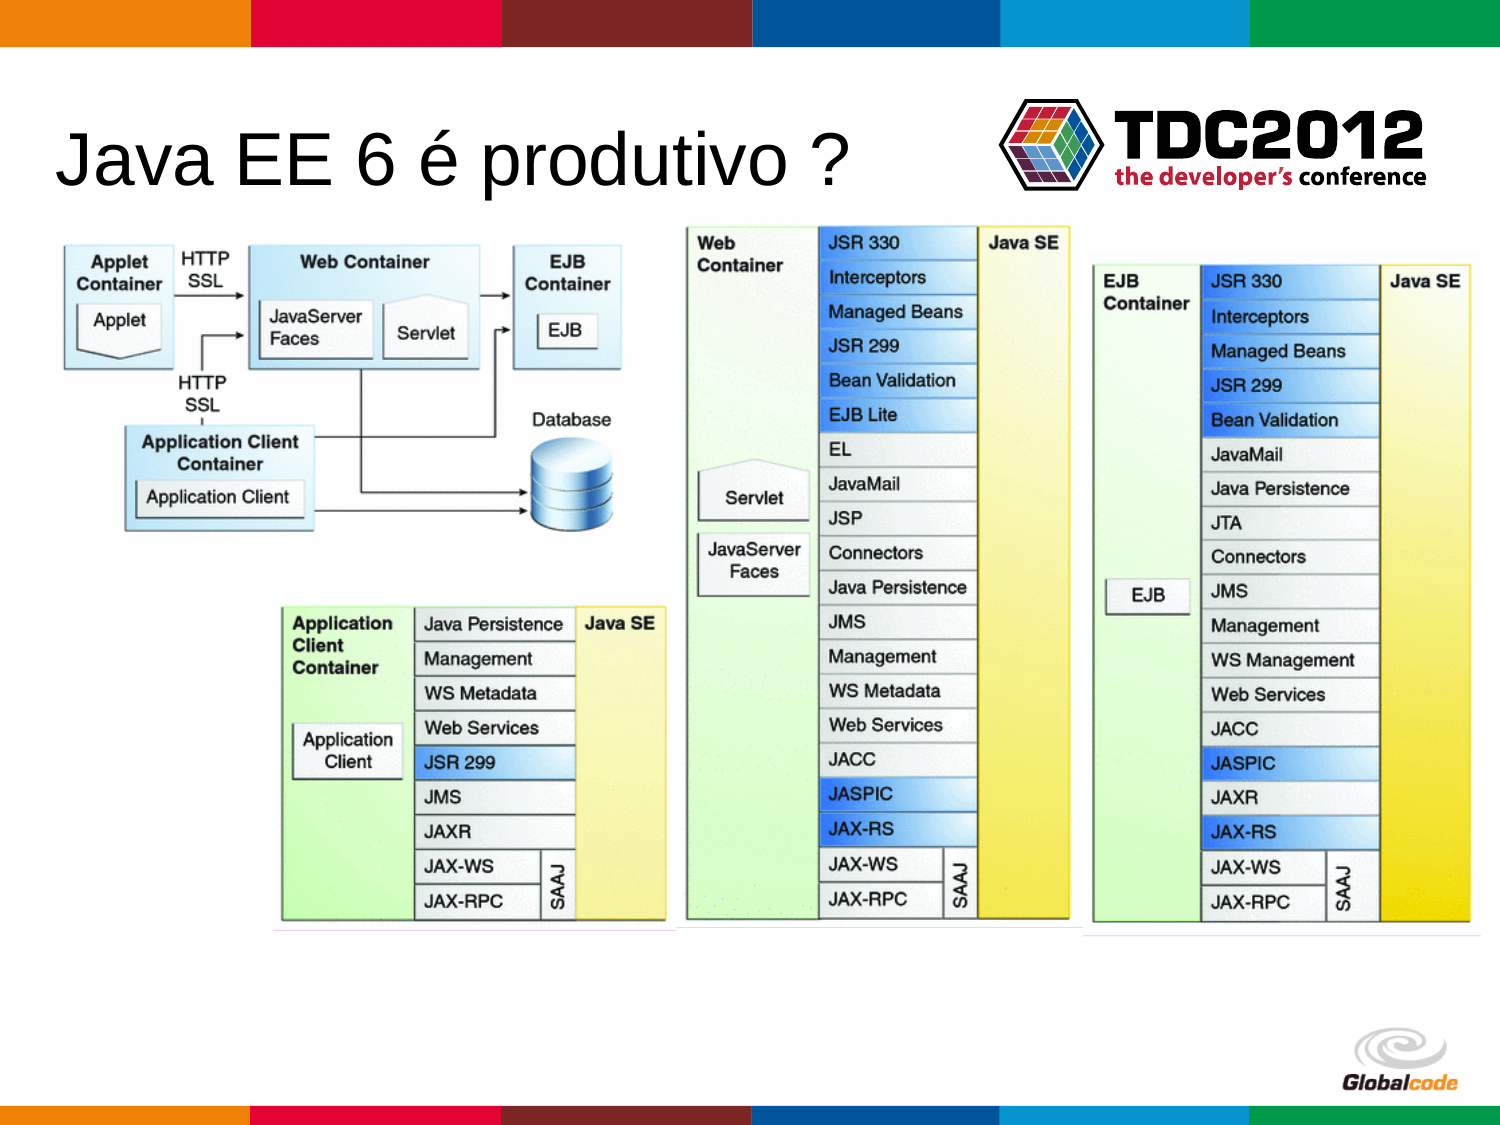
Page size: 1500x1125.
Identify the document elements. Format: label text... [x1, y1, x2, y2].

title Java EE 6 é produtivo ? [41, 57, 975, 254]
picture [1340, 999, 1459, 1105]
picture [56, 235, 631, 540]
picture [273, 219, 1481, 999]
